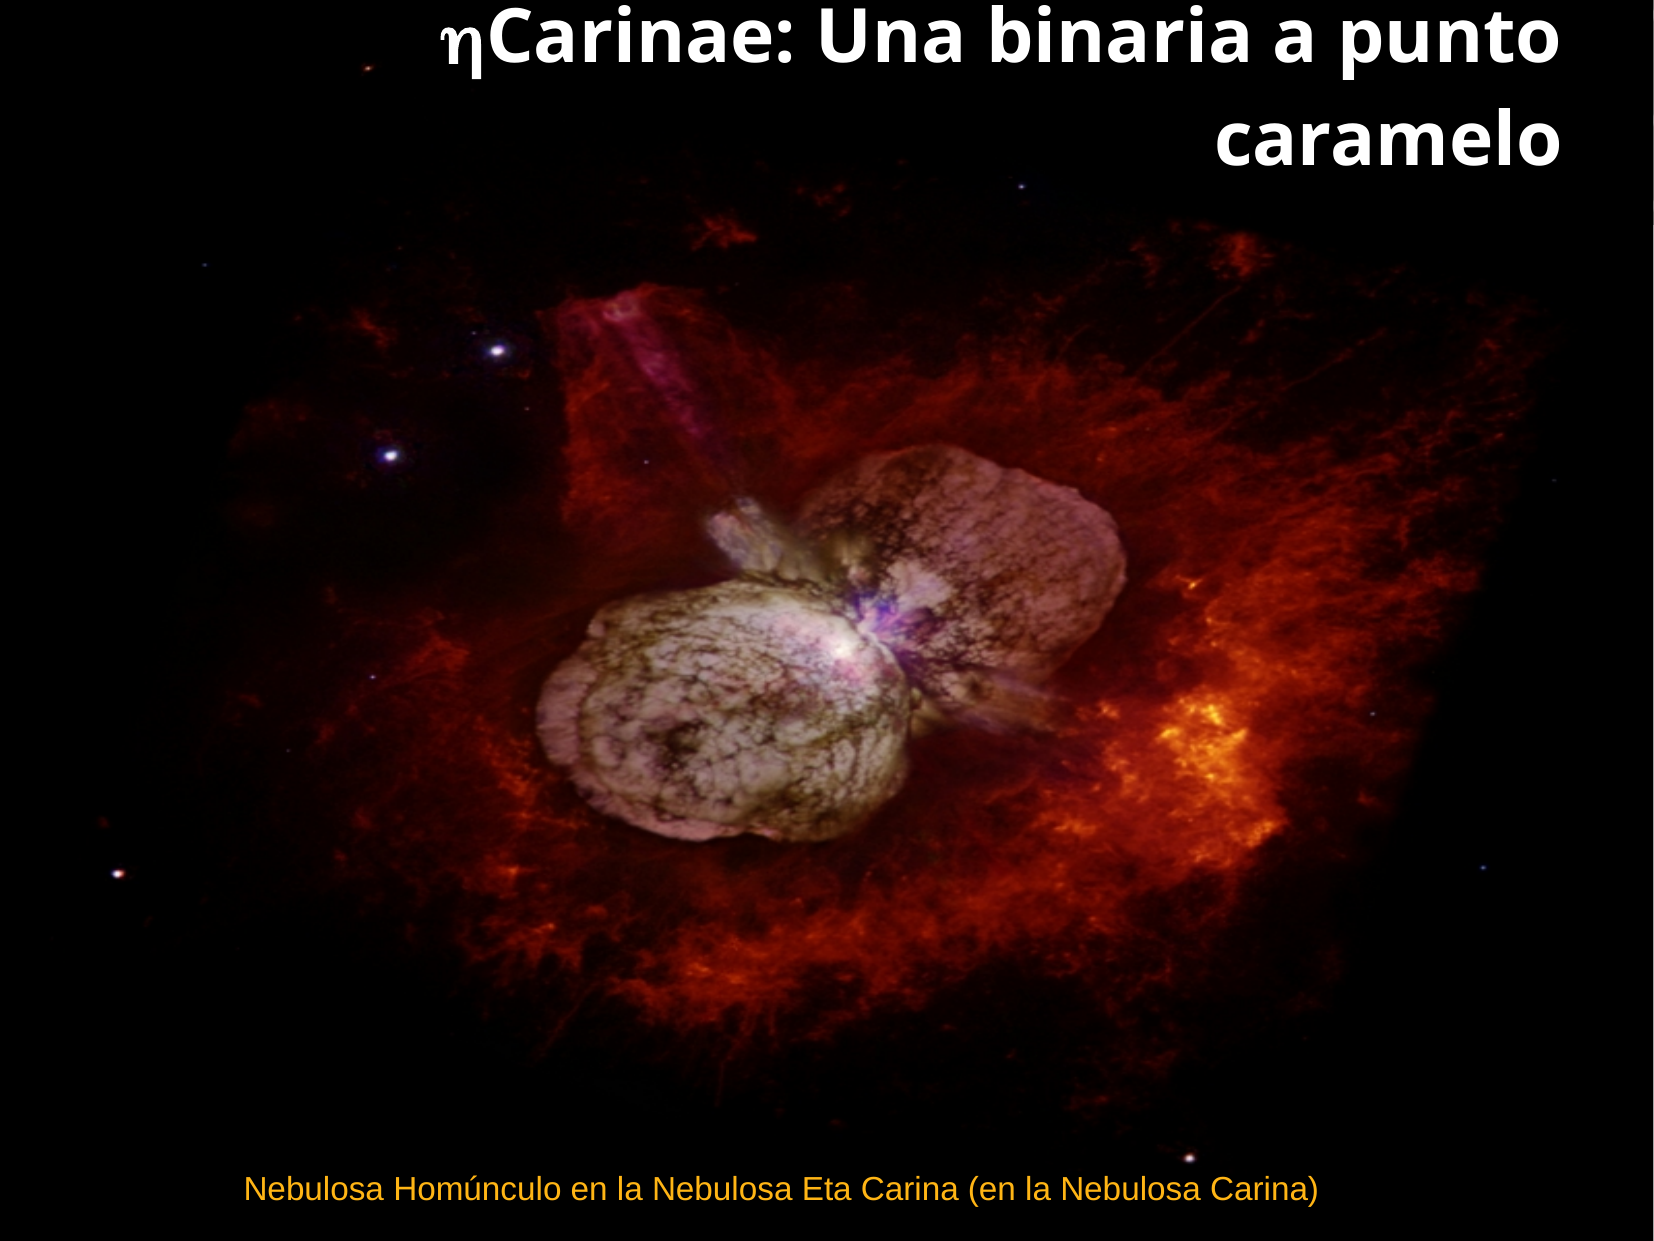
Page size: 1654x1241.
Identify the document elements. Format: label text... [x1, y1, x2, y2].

title hCarinae: Una binaria a punto caramelo [75, 19, 1564, 151]
picture [0, 0, 1654, 1241]
text_box Nebulosa Homúnculo en la Nebulosa Eta Carina (en la Nebulosa Carina) [228, 1163, 1337, 1219]
